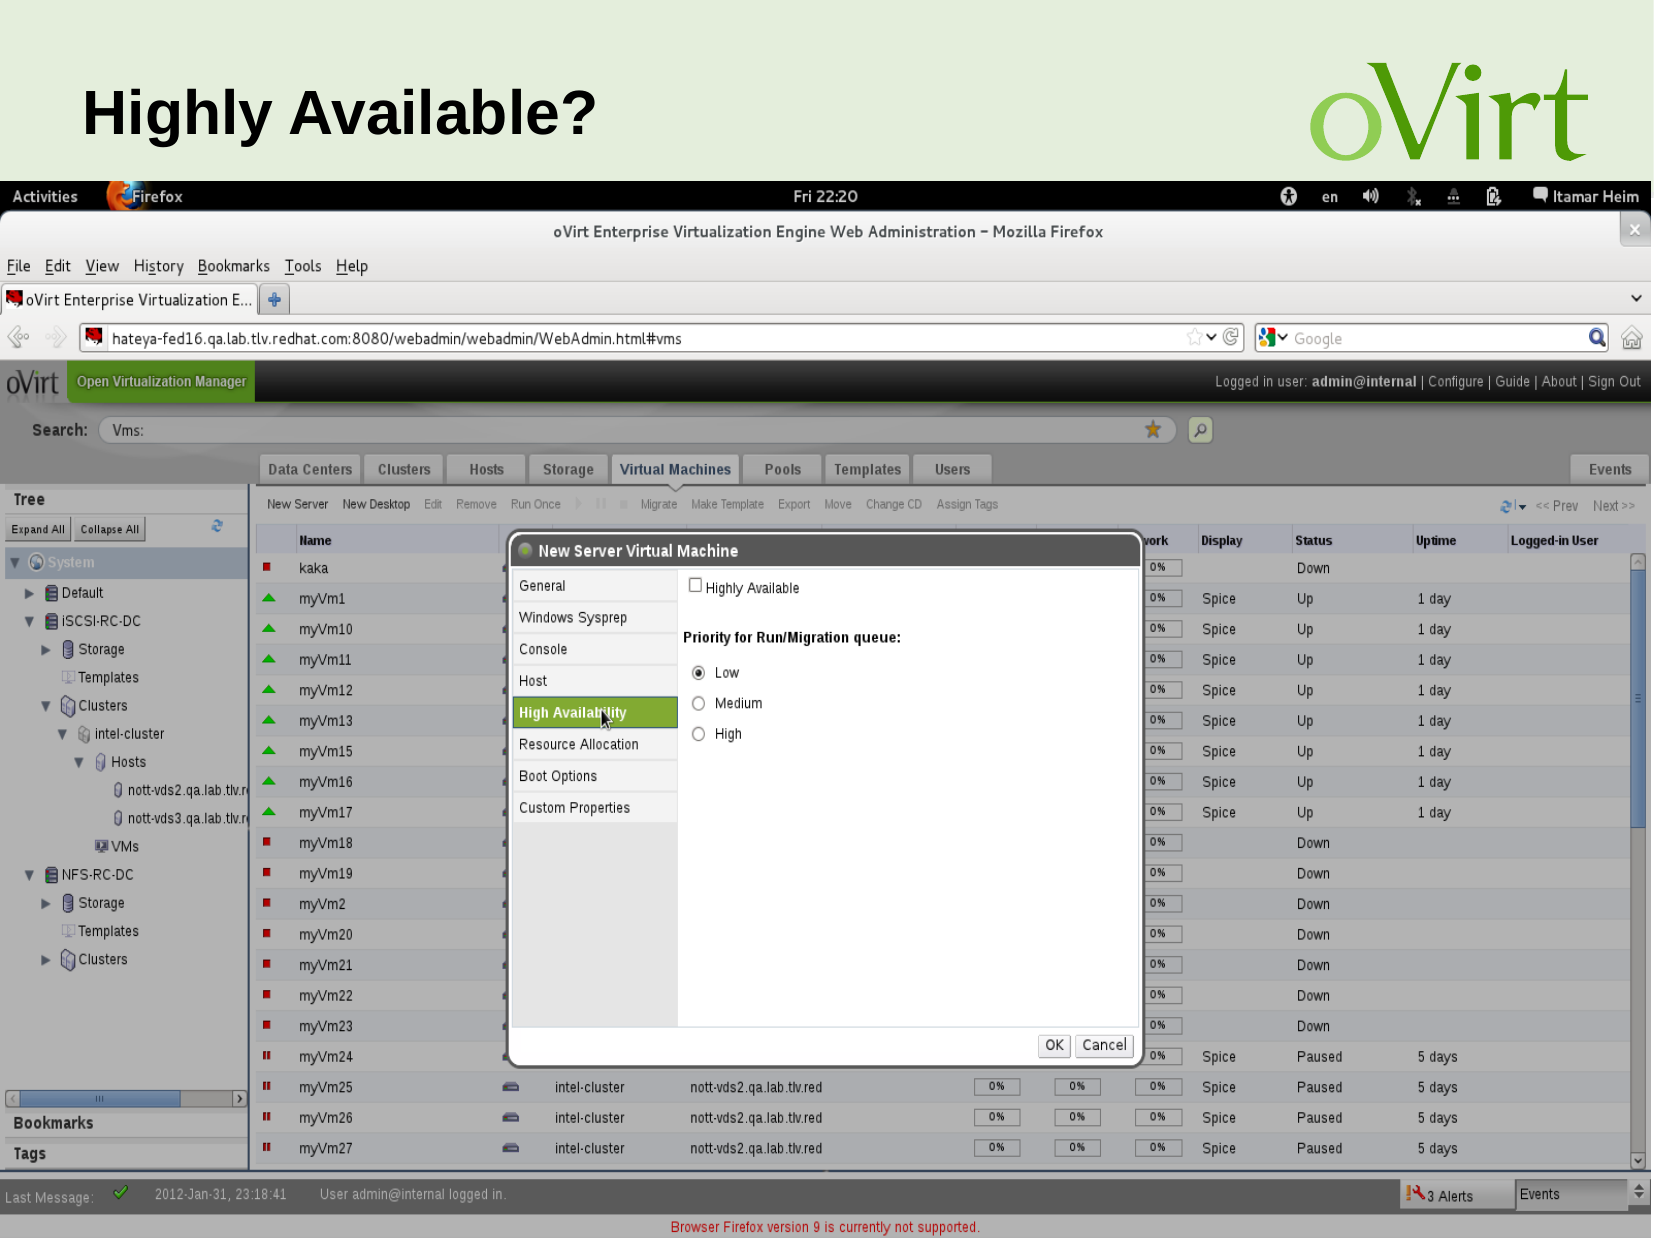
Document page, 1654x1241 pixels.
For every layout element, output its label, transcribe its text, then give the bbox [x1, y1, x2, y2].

picture [0, 181, 1651, 1238]
title Highly Available? [82, 37, 1571, 181]
